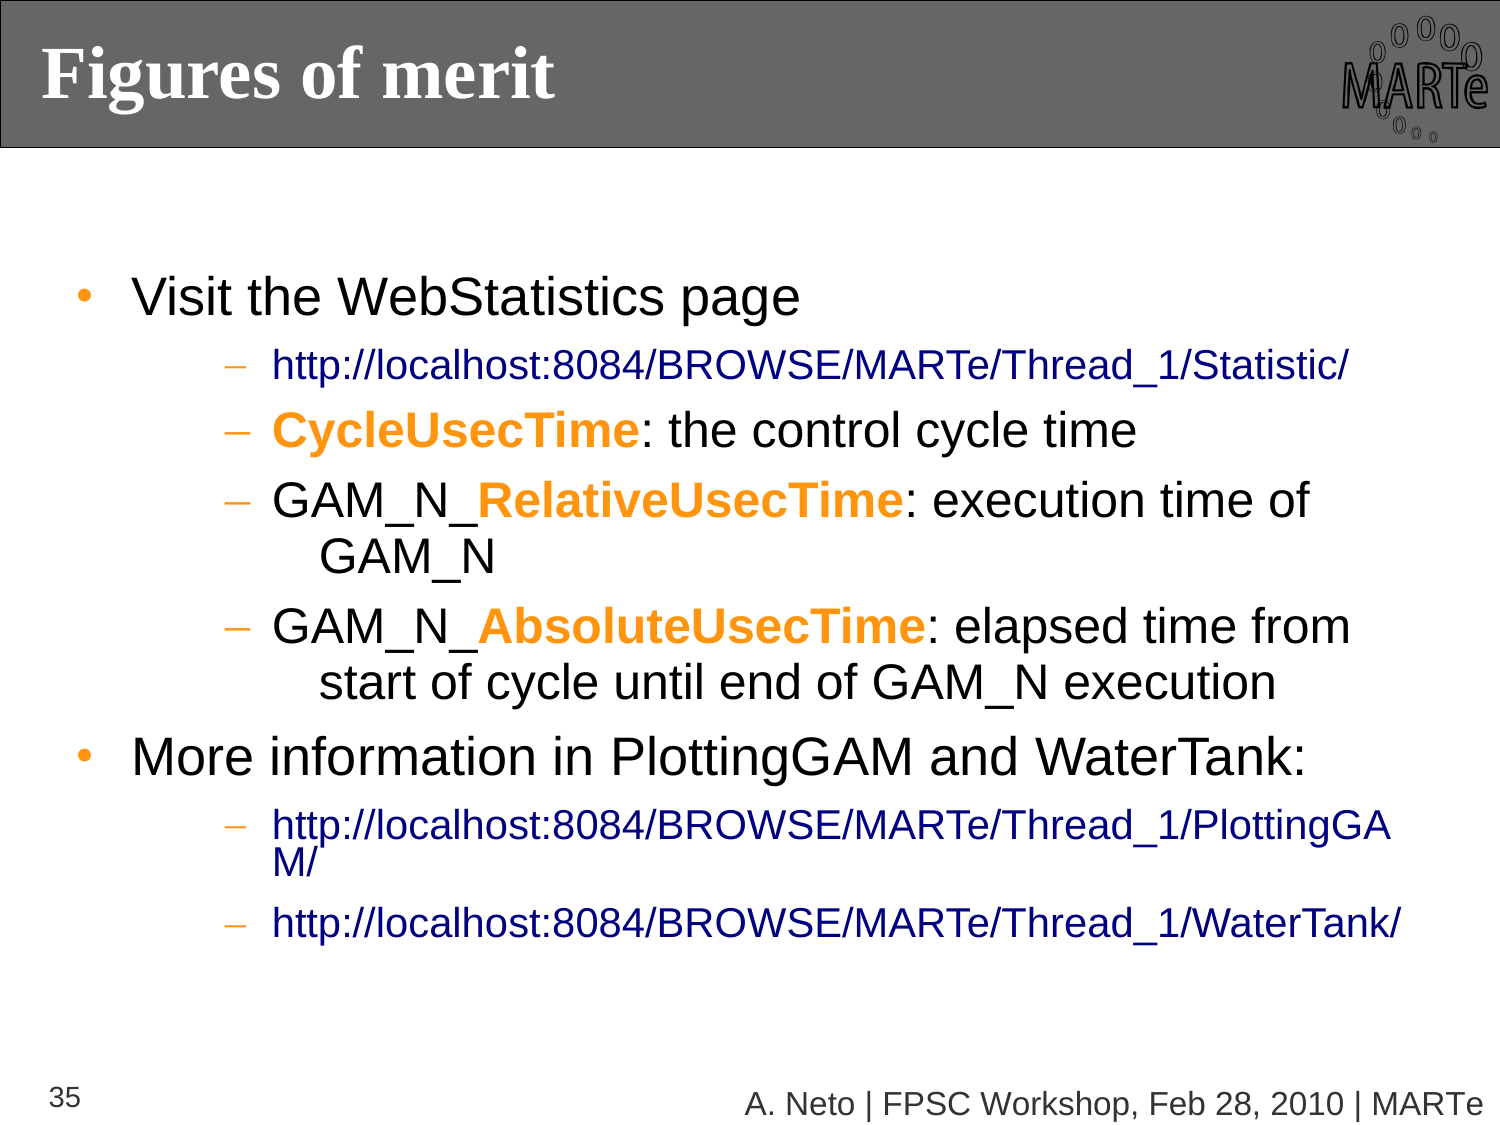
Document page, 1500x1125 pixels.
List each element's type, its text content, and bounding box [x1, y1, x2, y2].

list Visit the WebStatistics page http://localhost:8084/BROWSE/MARTe/Thread_1/Statistic/ CycleUsecTime: the control cycle time GAM_N_RelativeUsecTime: execution time of GAM_N GAM_N_AbsoluteUsecTime: elapsed time from start of cycle until end of GAM_N execution More information in PlottingGAM and WaterTank: http://localhost:8084/BROWSE/MARTe/Thread_1/PlottingGAM/ http://localhost:8084/BROWSE/MARTe/Thread_1/WaterTank/ [75, 262, 1425, 995]
title Figures of merit [41, 7, 1329, 141]
picture [1340, 0, 1489, 148]
